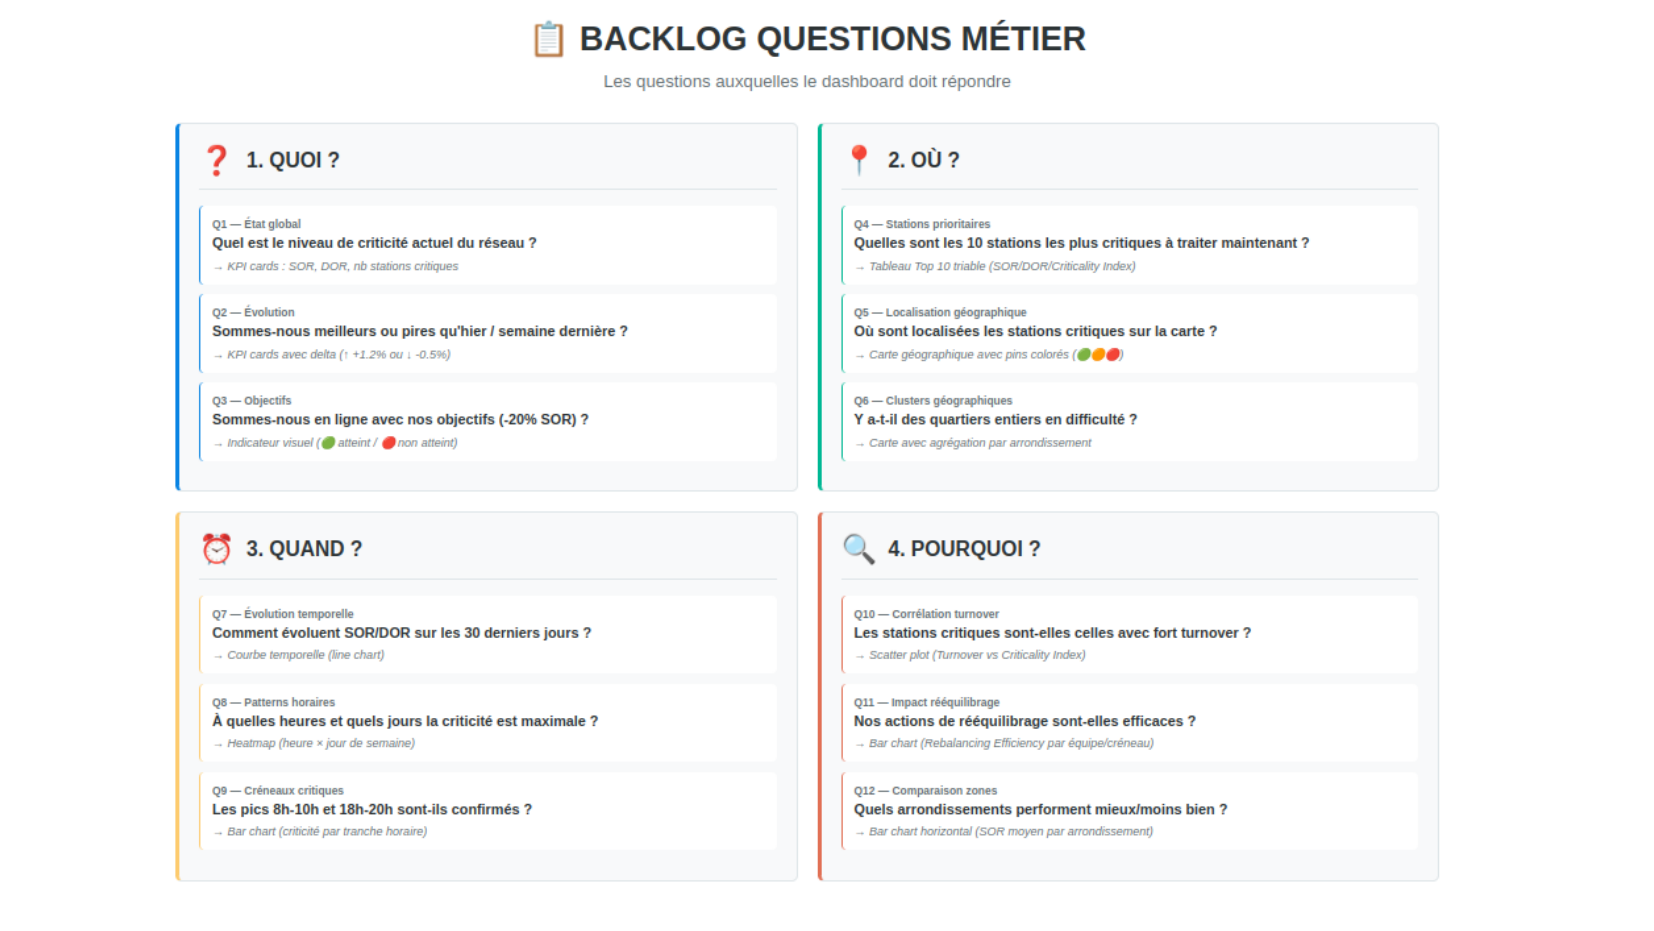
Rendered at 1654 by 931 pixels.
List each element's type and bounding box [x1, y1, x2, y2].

picture [165, 0, 1463, 912]
